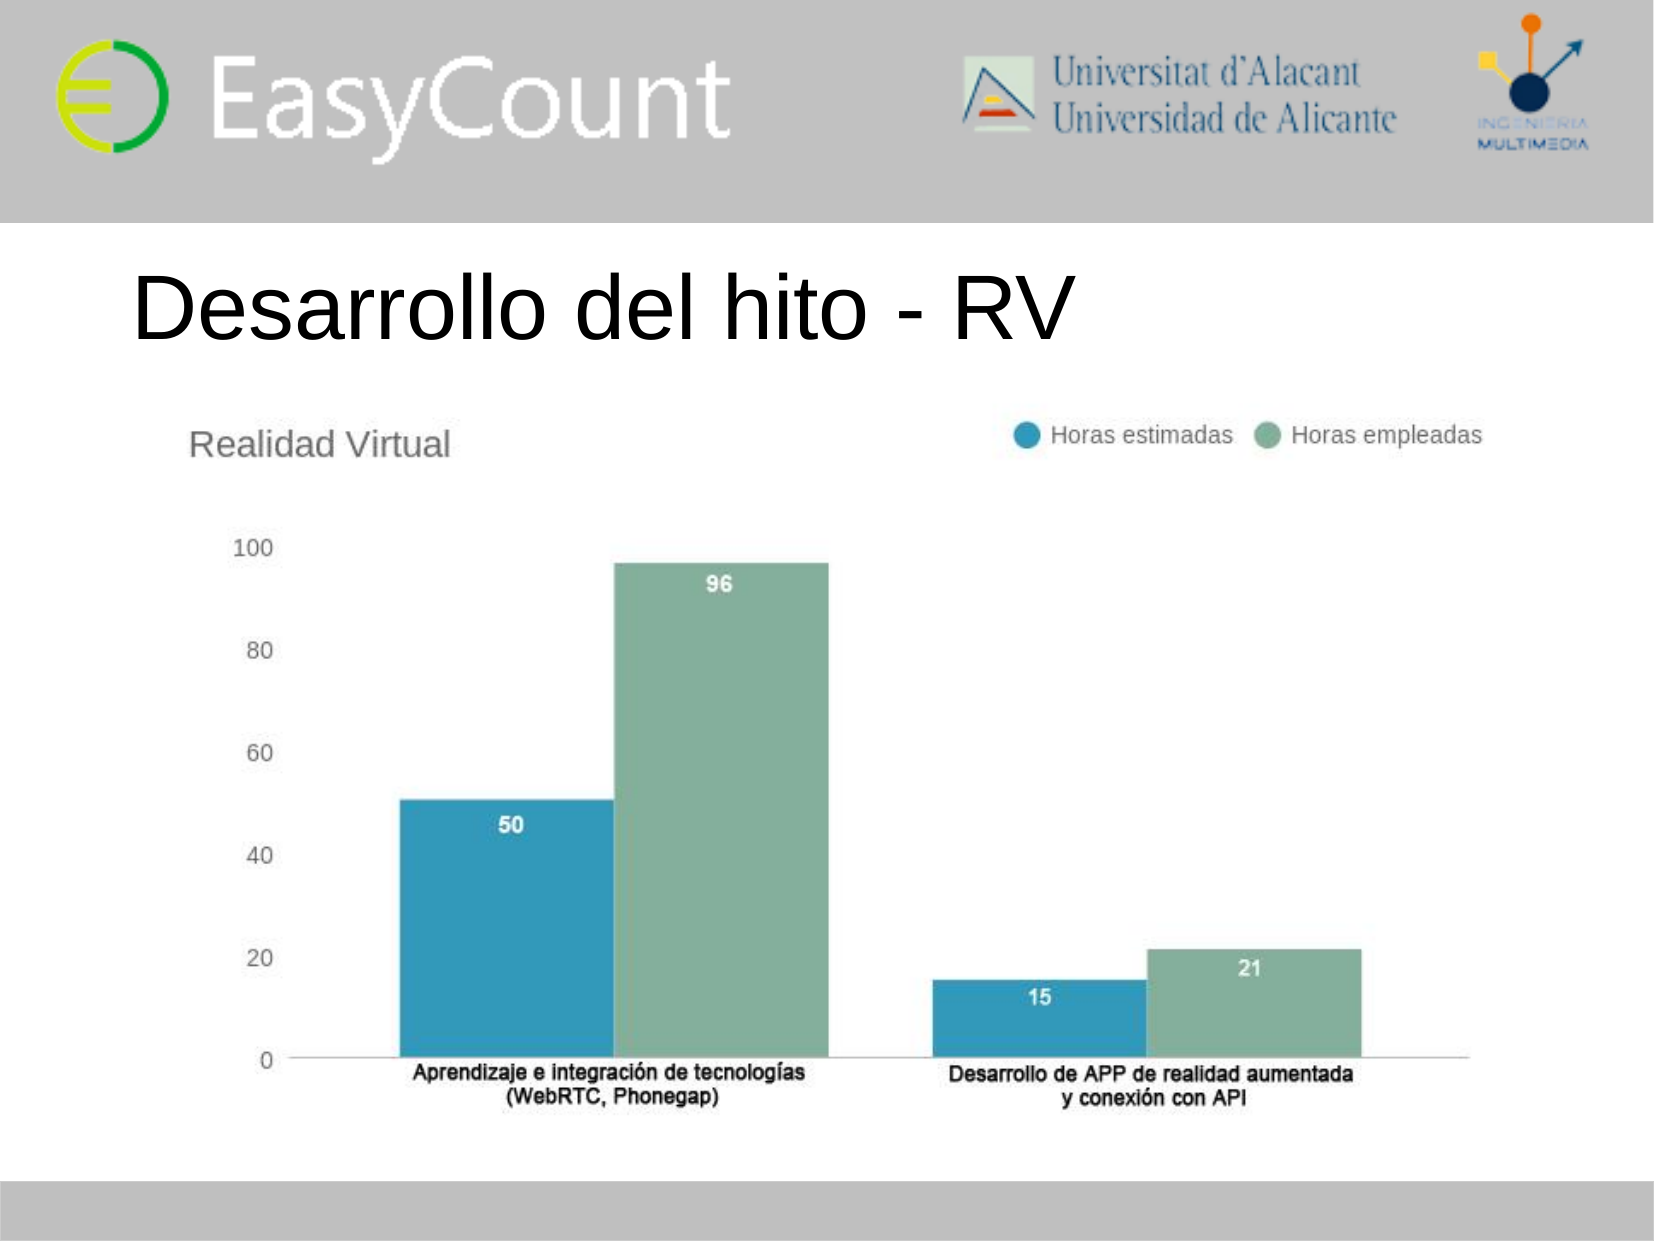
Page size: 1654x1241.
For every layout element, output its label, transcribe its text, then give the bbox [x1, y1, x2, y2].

picture [0, 0, 1654, 223]
text_box Desarrollo del hito - RV [116, 249, 1094, 368]
picture [146, 377, 1512, 1146]
text_box [0, 1181, 1654, 1241]
